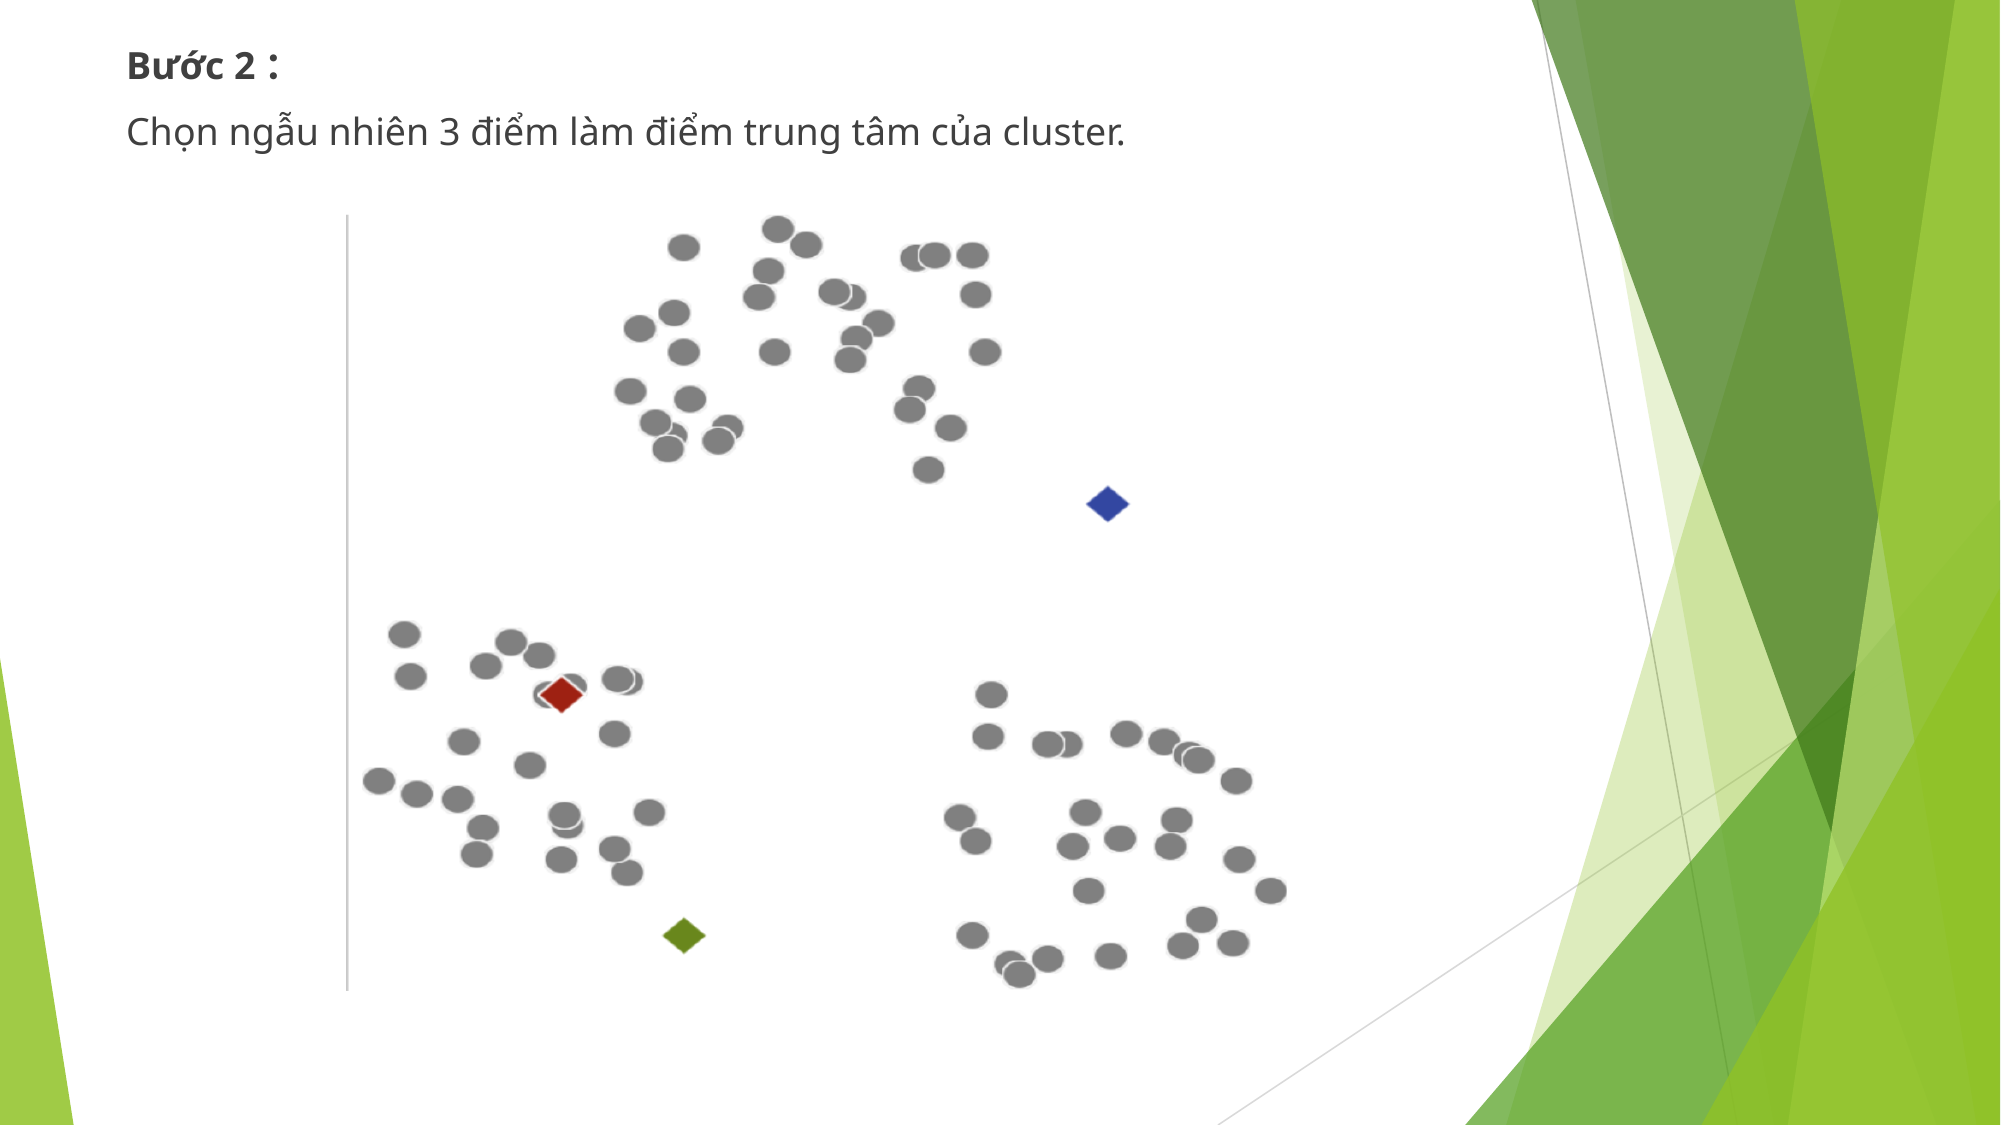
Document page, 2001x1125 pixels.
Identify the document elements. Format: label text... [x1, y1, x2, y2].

picture [345, 214, 1287, 992]
list Bước 2： Chọn ngẫu nhiên 3 điểm làm điểm trung tâm của cluster. [111, 34, 1522, 992]
